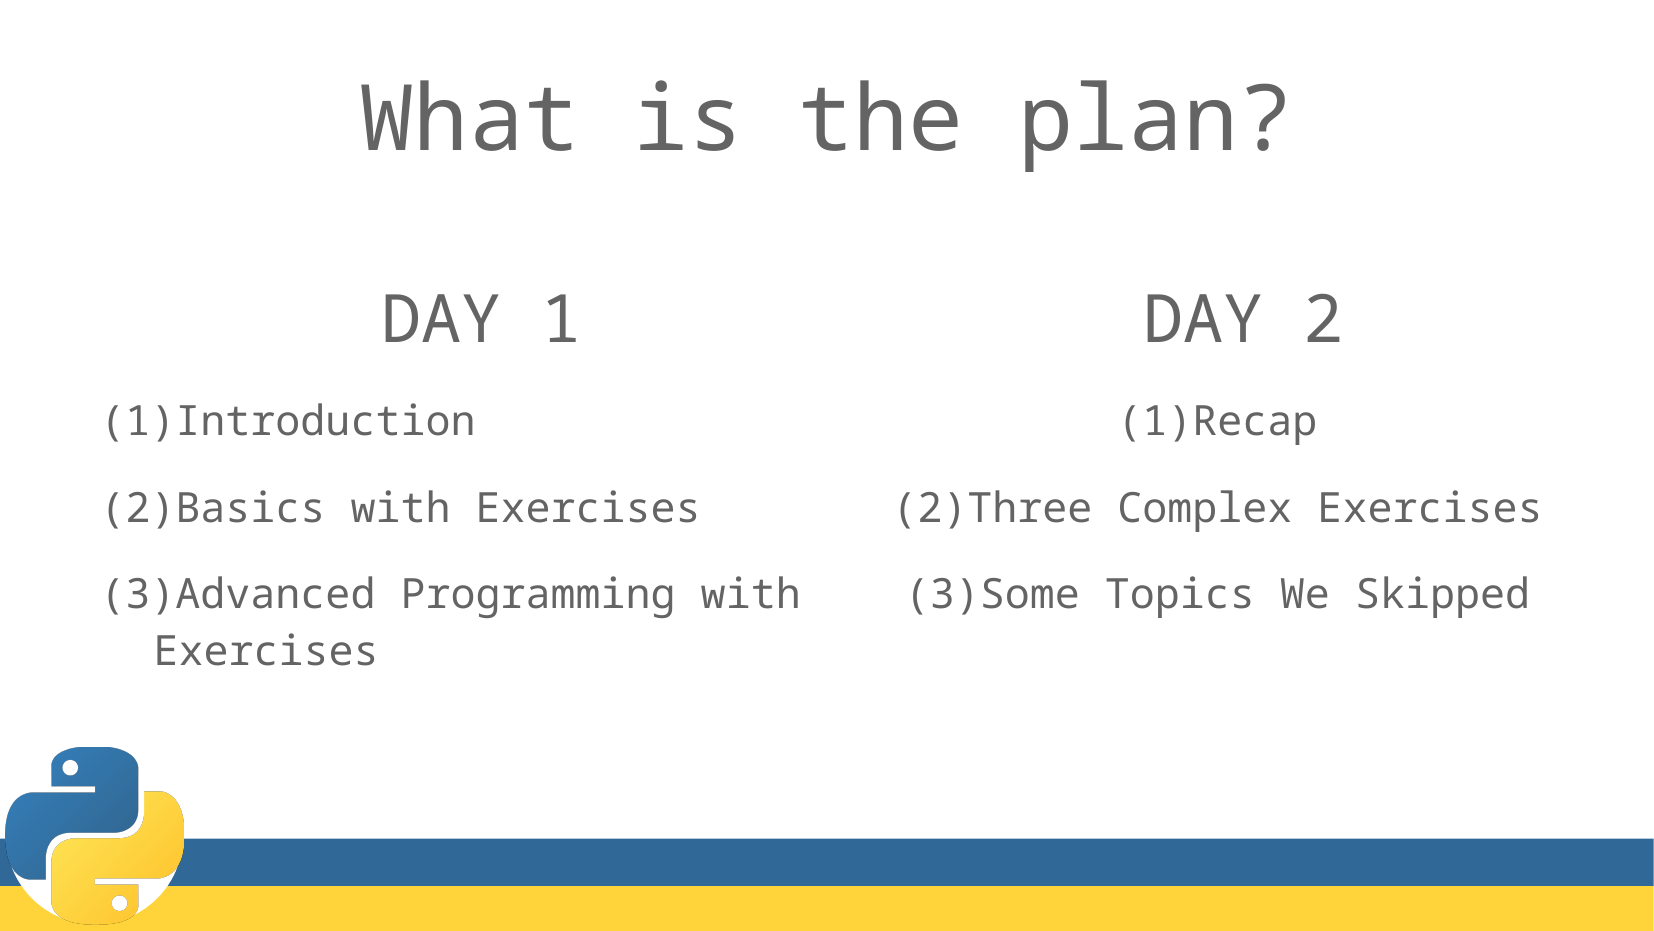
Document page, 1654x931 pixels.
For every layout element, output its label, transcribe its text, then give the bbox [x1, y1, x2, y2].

title What is the plan? [82, 37, 1571, 193]
list DAY 2 Recap Three Complex Exercises Some Topics We Skipped [845, 270, 1572, 811]
list DAY 1 Introduction Basics with Exercises Advanced Programming with Exercises [82, 270, 809, 811]
picture [5, 747, 184, 925]
